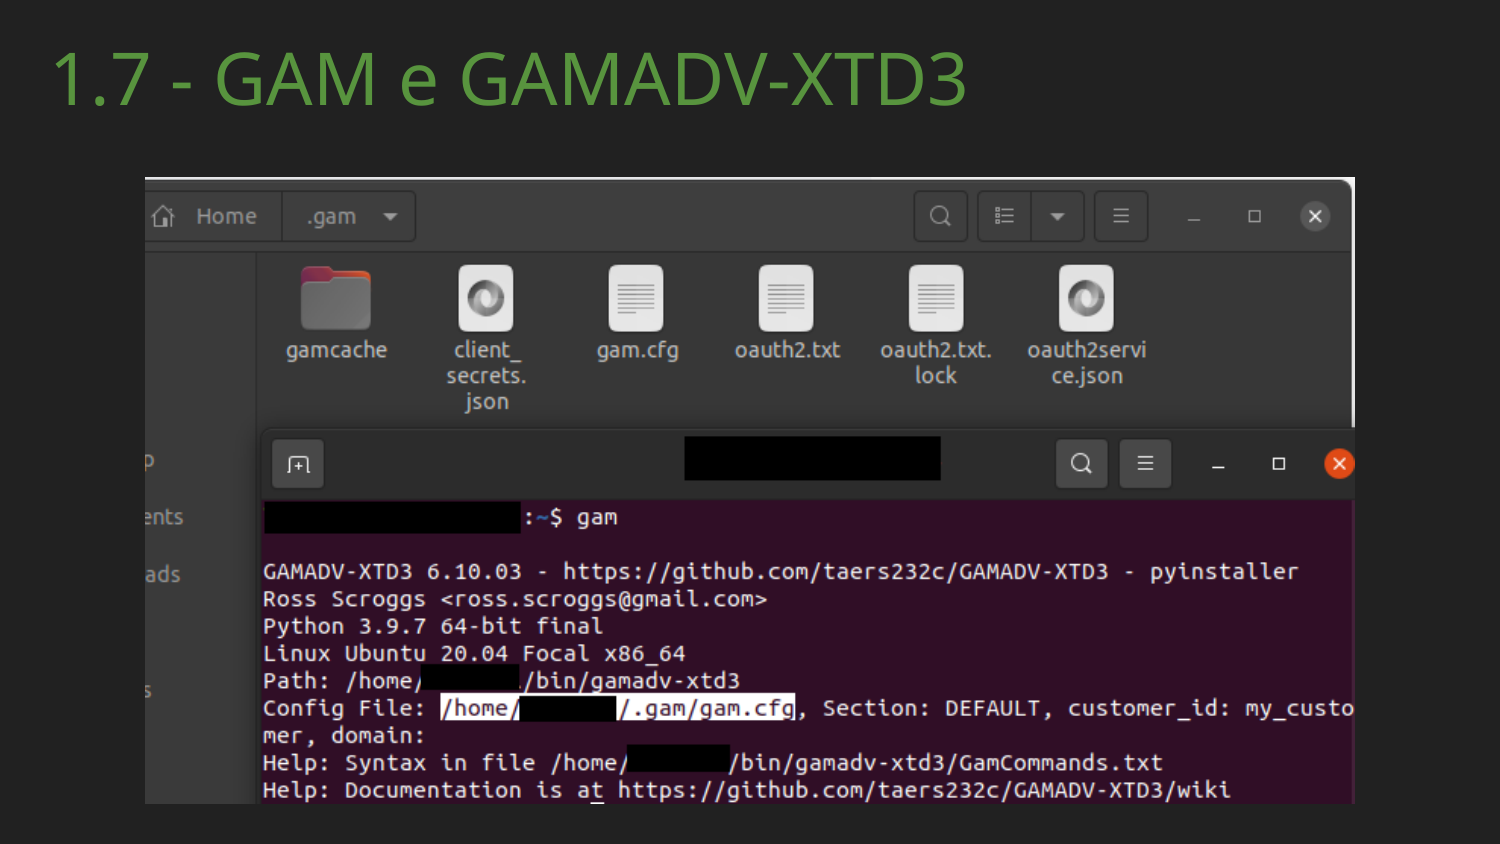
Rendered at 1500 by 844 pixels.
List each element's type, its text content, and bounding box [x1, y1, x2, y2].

title 1.7 - GAM e GAMADV-XTD3 [34, 17, 1432, 168]
picture [145, 177, 1355, 804]
